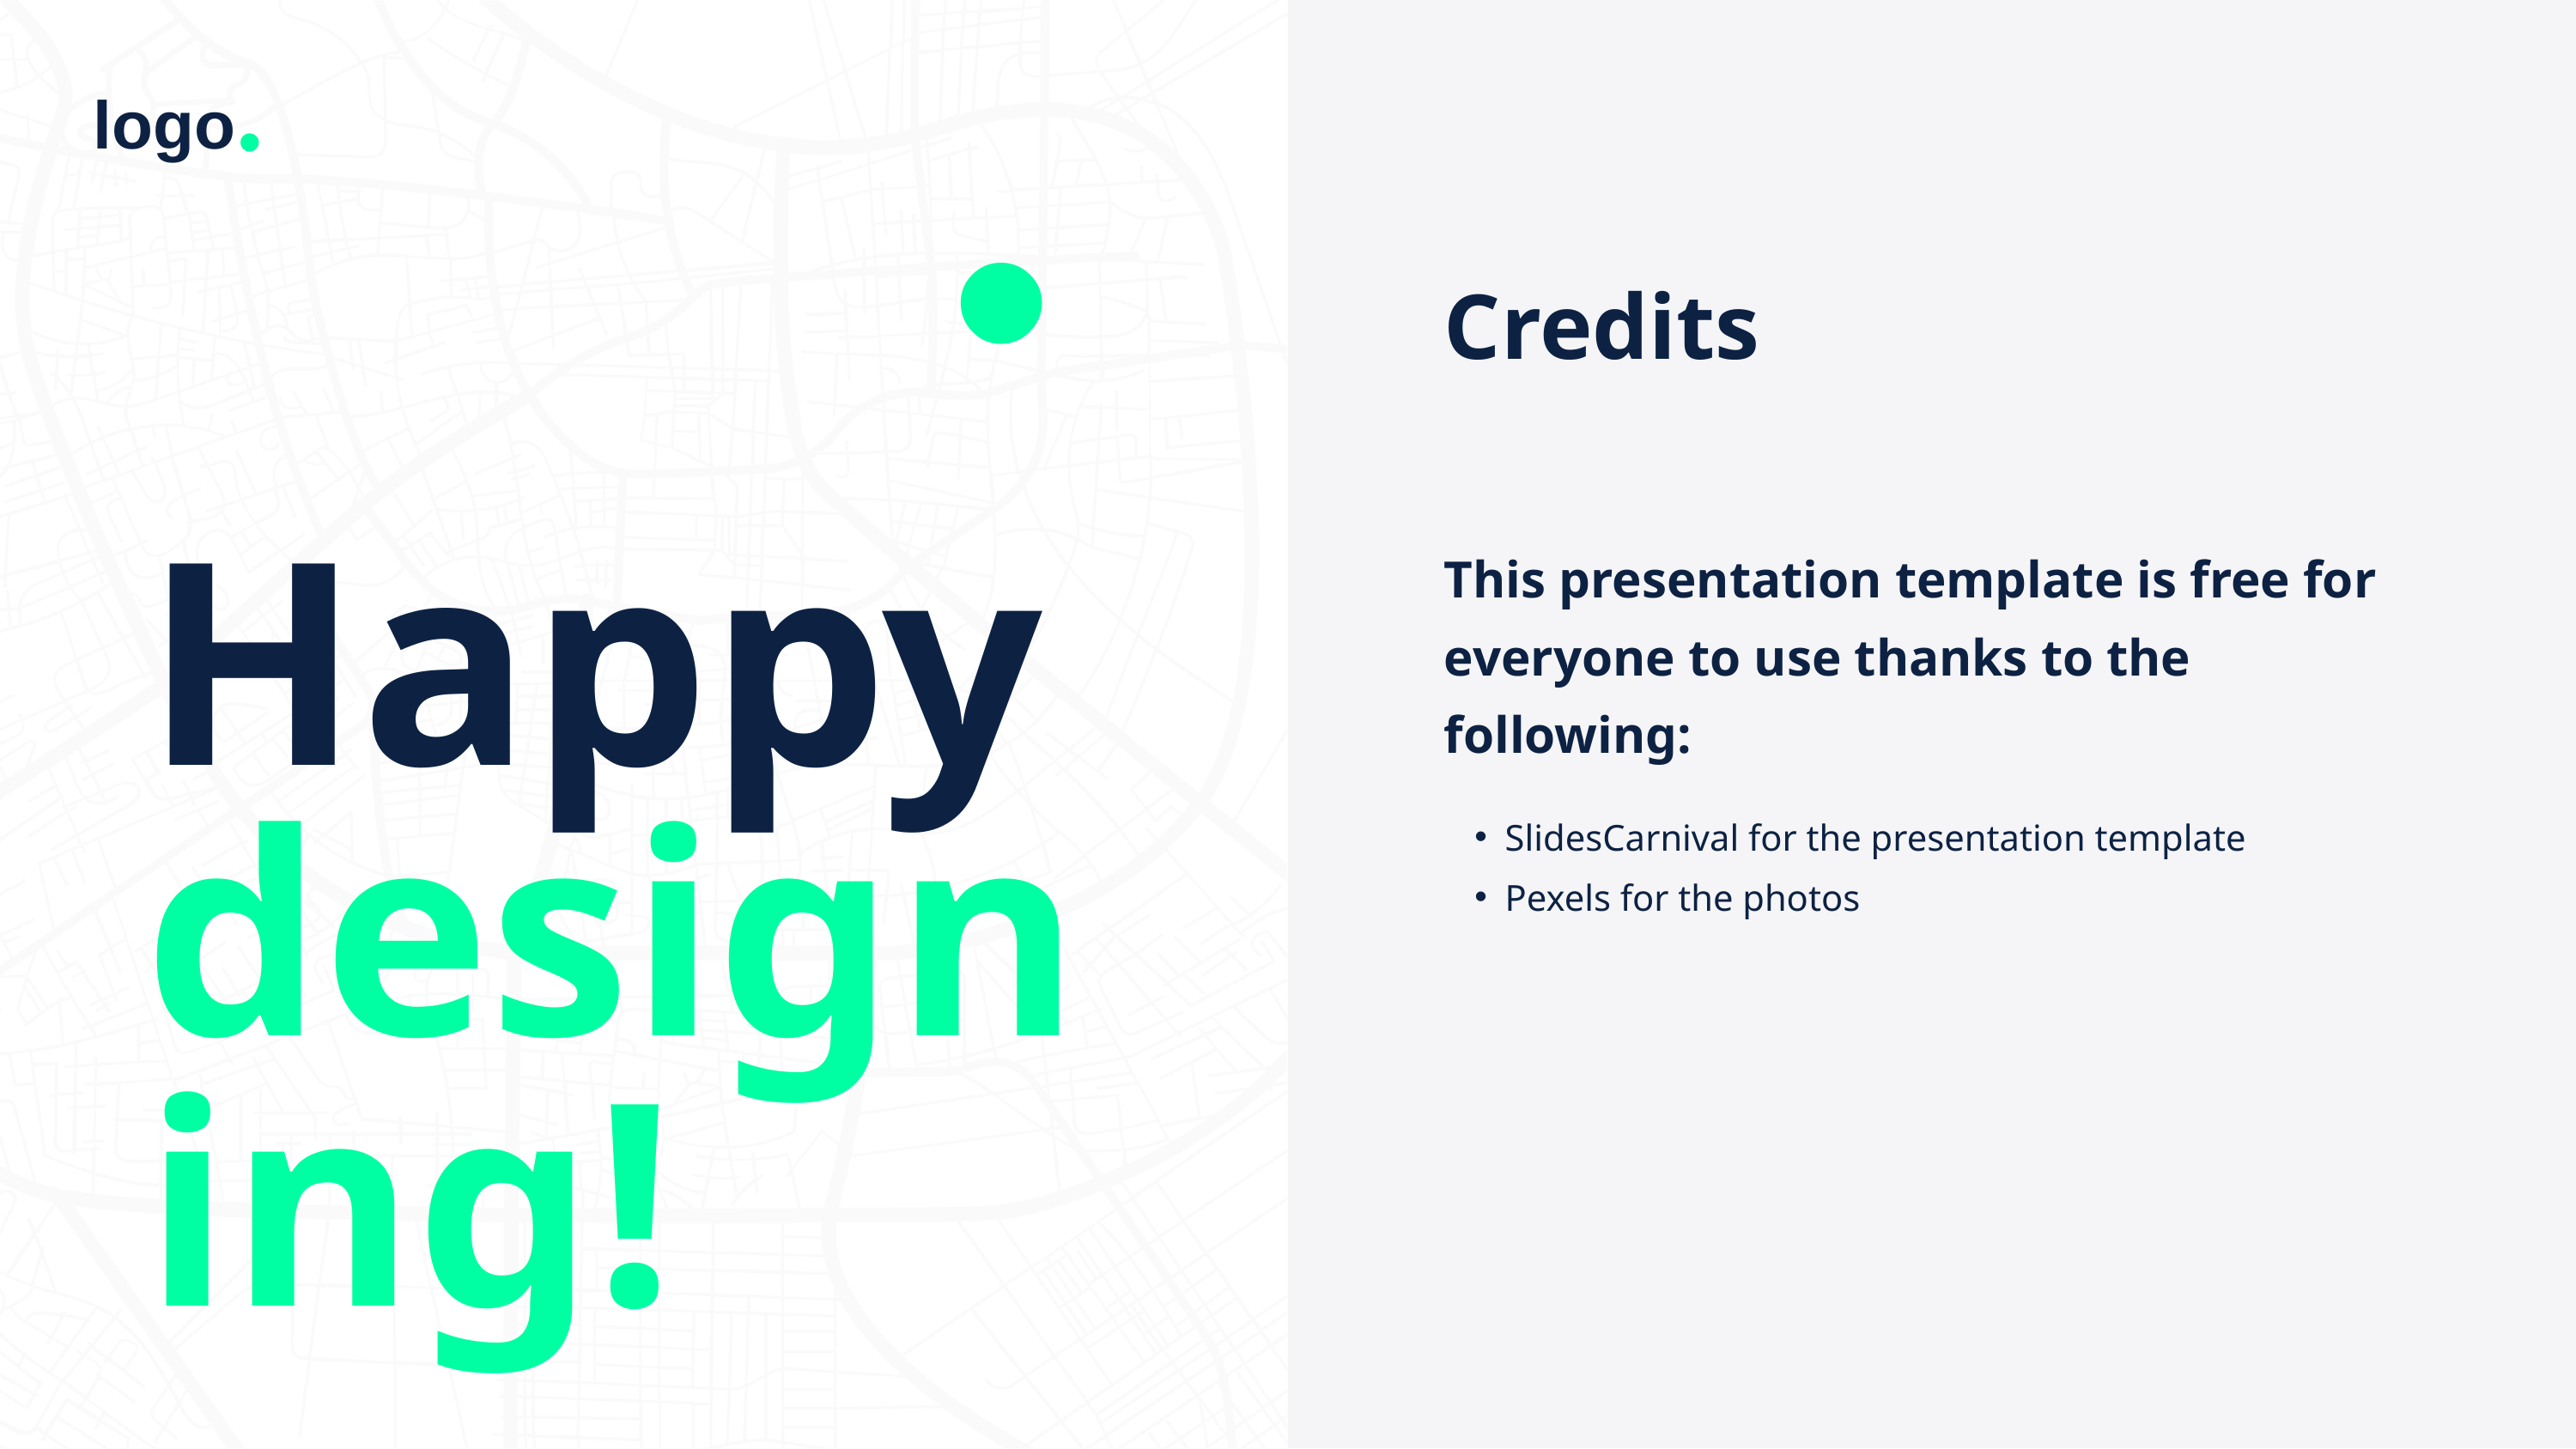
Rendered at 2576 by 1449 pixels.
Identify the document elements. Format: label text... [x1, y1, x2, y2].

text_box logo [165, 118, 180, 142]
text_box Happy designing! [144, 548, 1100, 1361]
text_box This presentation template is free for everyone to use thanks to the following: [1443, 529, 2432, 764]
text_box [0, 0, 2576, 1449]
text_box Happy designing! [471, 1183, 533, 1276]
text_box logo [94, 65, 248, 163]
text_box Credits [1443, 248, 1770, 378]
text_box • [949, 0, 1009, 464]
text_box SlidesCarnival for the presentation template Pexels for the photos [1443, 797, 2274, 919]
text_box • [238, 81, 253, 179]
